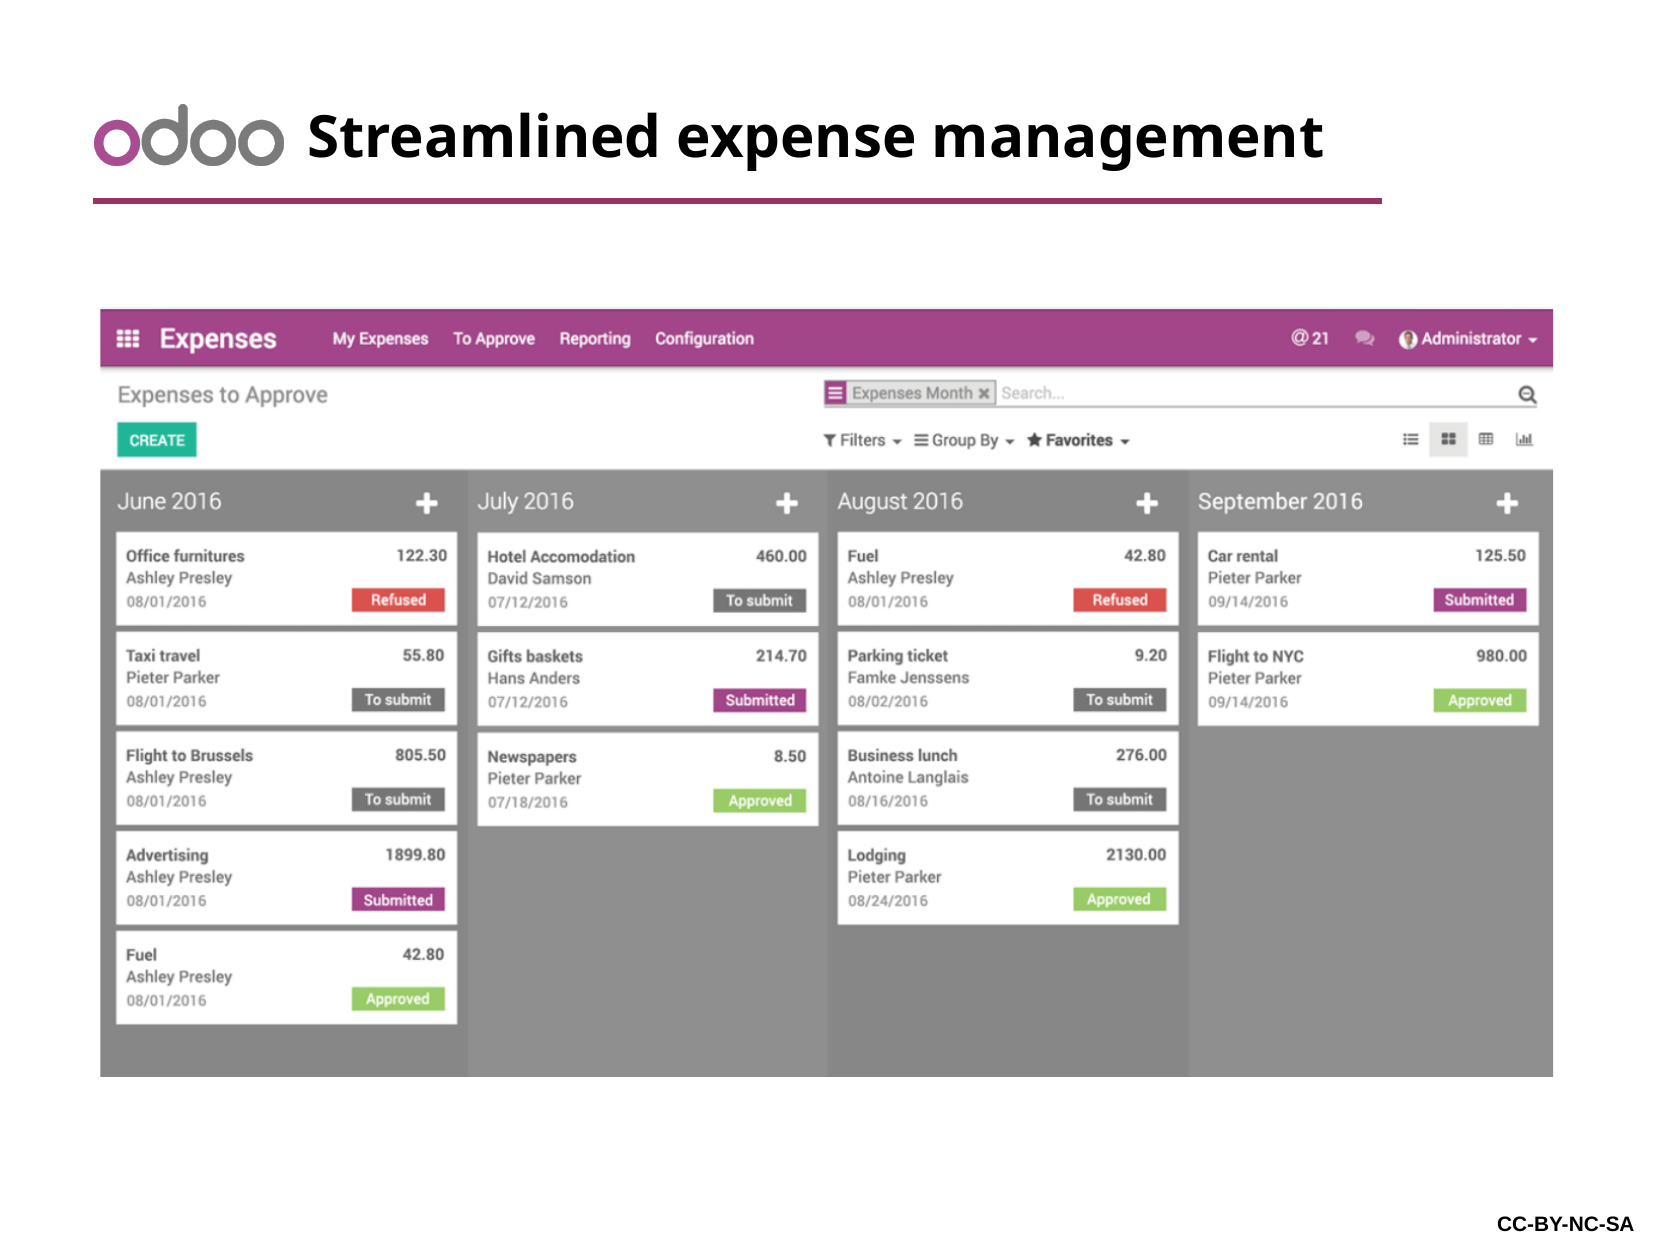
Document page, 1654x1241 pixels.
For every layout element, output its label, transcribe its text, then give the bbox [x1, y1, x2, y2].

text_box CC-BY-NC-SA [1482, 1204, 1654, 1241]
picture [100, 307, 1554, 1077]
picture [94, 104, 284, 166]
title Streamlined expense management [307, 31, 1570, 239]
